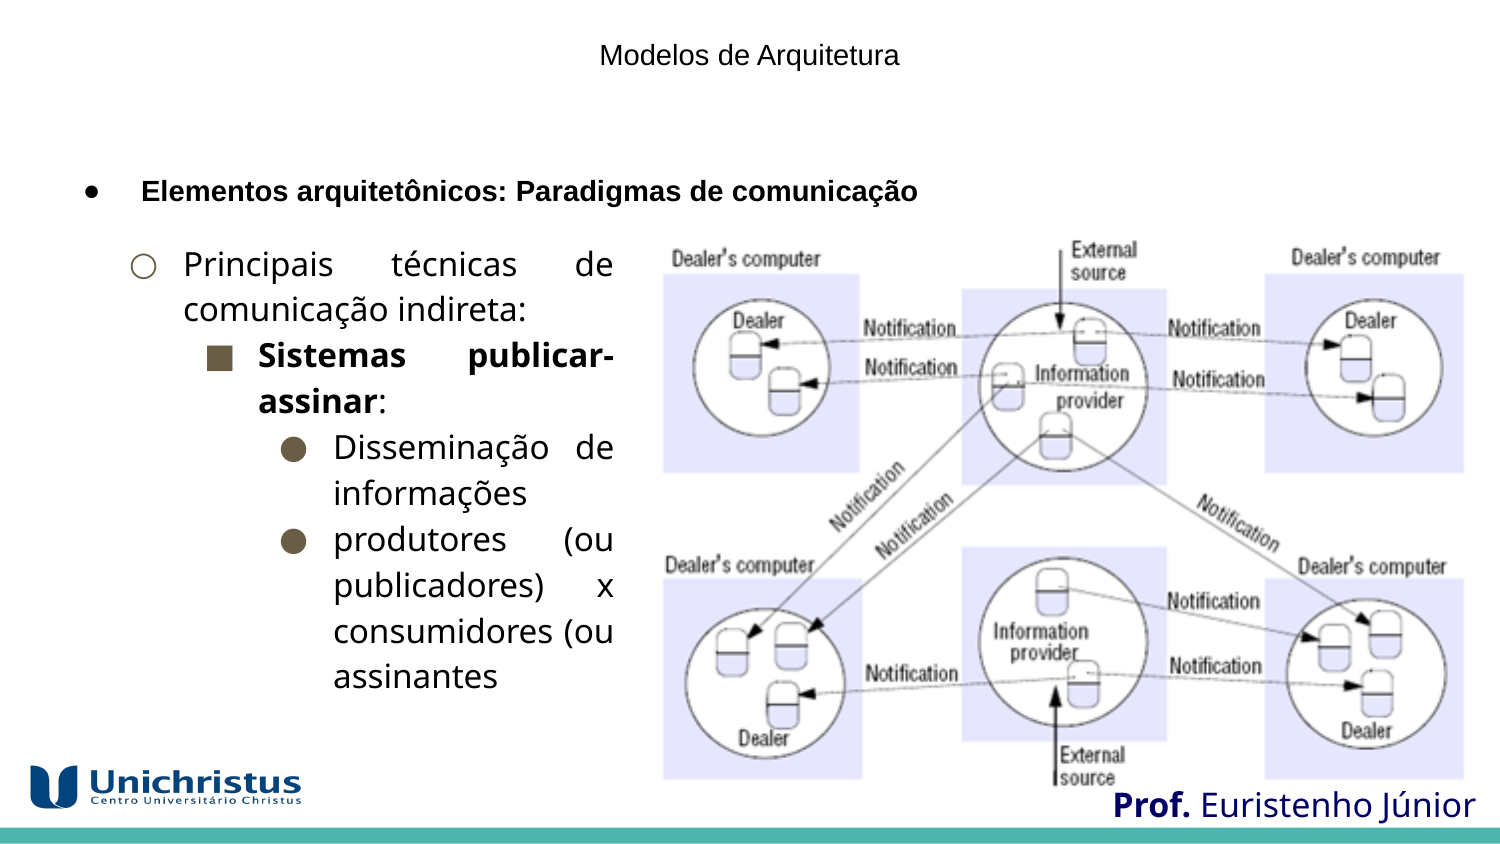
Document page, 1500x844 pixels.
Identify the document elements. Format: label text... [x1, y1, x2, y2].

picture [26, 763, 305, 810]
text_box Principais técnicas de comunicação indireta: Sistemas publicar-assinar: Disseminação de informações produtores (ou publicadores) x consumidores (ou assinantes [18, 221, 630, 562]
list Elementos arquitetônicos: Paradigmas de comunicação [51, 152, 1449, 750]
title Modelos de Arquitetura [51, 20, 1449, 137]
text_box Prof. Euristenho Júnior [1097, 773, 1494, 829]
picture [651, 235, 1480, 798]
